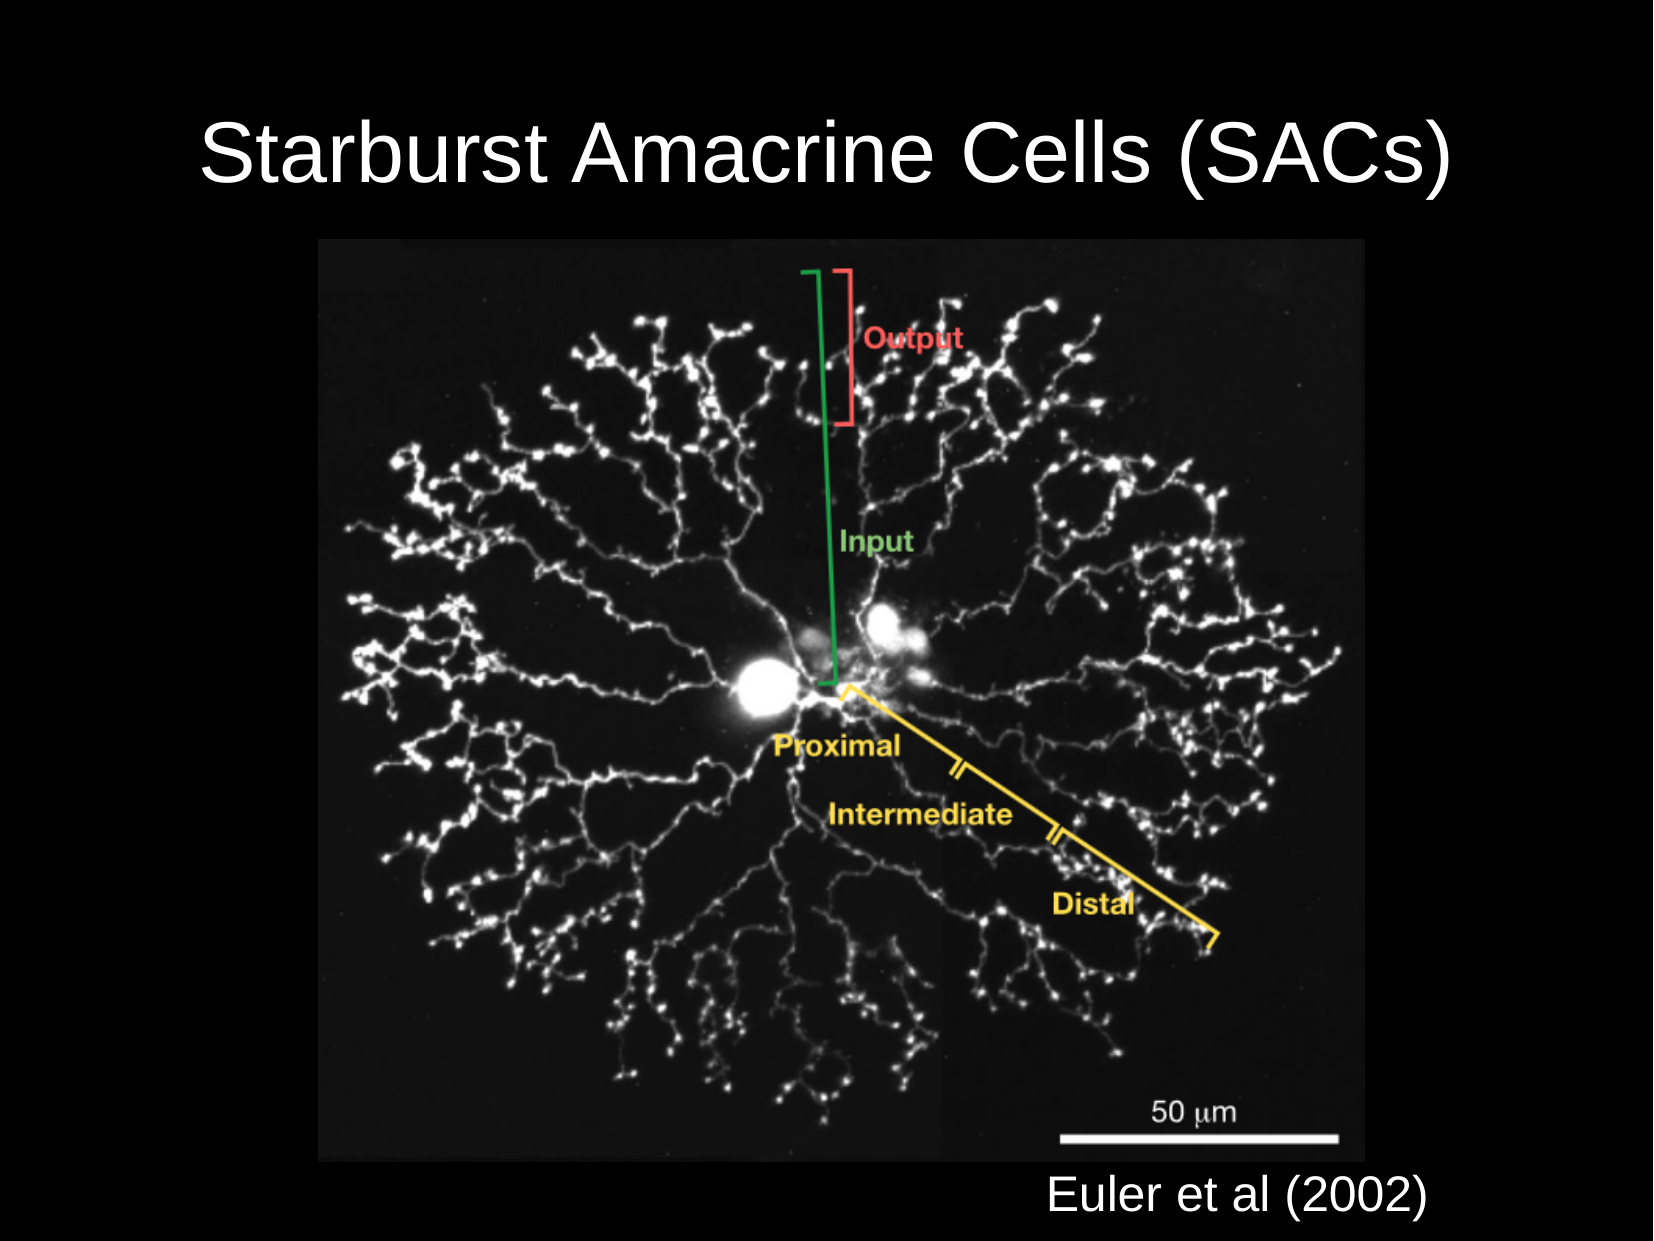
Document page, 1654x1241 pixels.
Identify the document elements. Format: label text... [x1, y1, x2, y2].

list Euler et al (2002) [975, 1166, 1606, 1241]
title Starburst Amacrine Cells (SACs) [82, 49, 1571, 257]
picture [318, 239, 1366, 1162]
